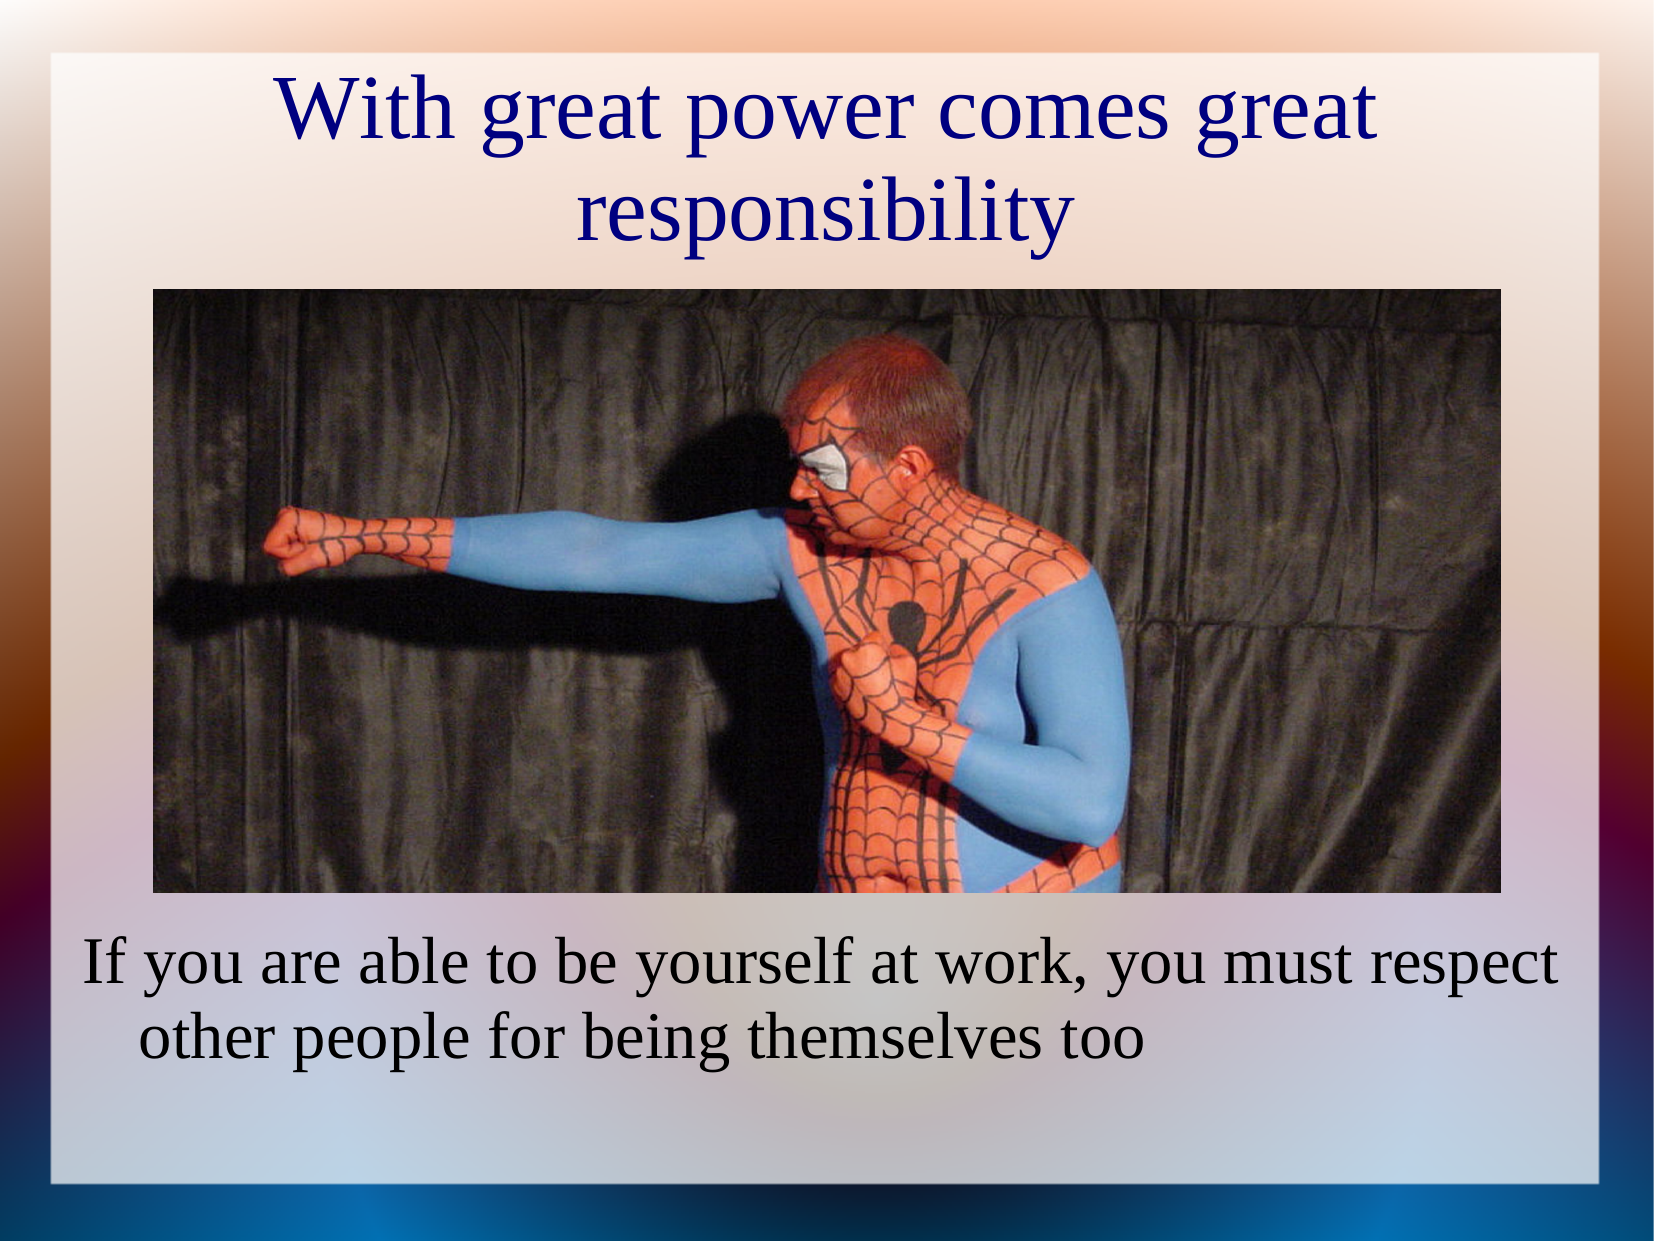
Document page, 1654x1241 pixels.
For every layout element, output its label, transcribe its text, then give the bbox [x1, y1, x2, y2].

title With great power comes great responsibility [82, 55, 1571, 262]
list If you are able to be yourself at work, you must respect other people for being themselves too [82, 290, 1571, 1068]
picture [0, 0, 1654, 1241]
